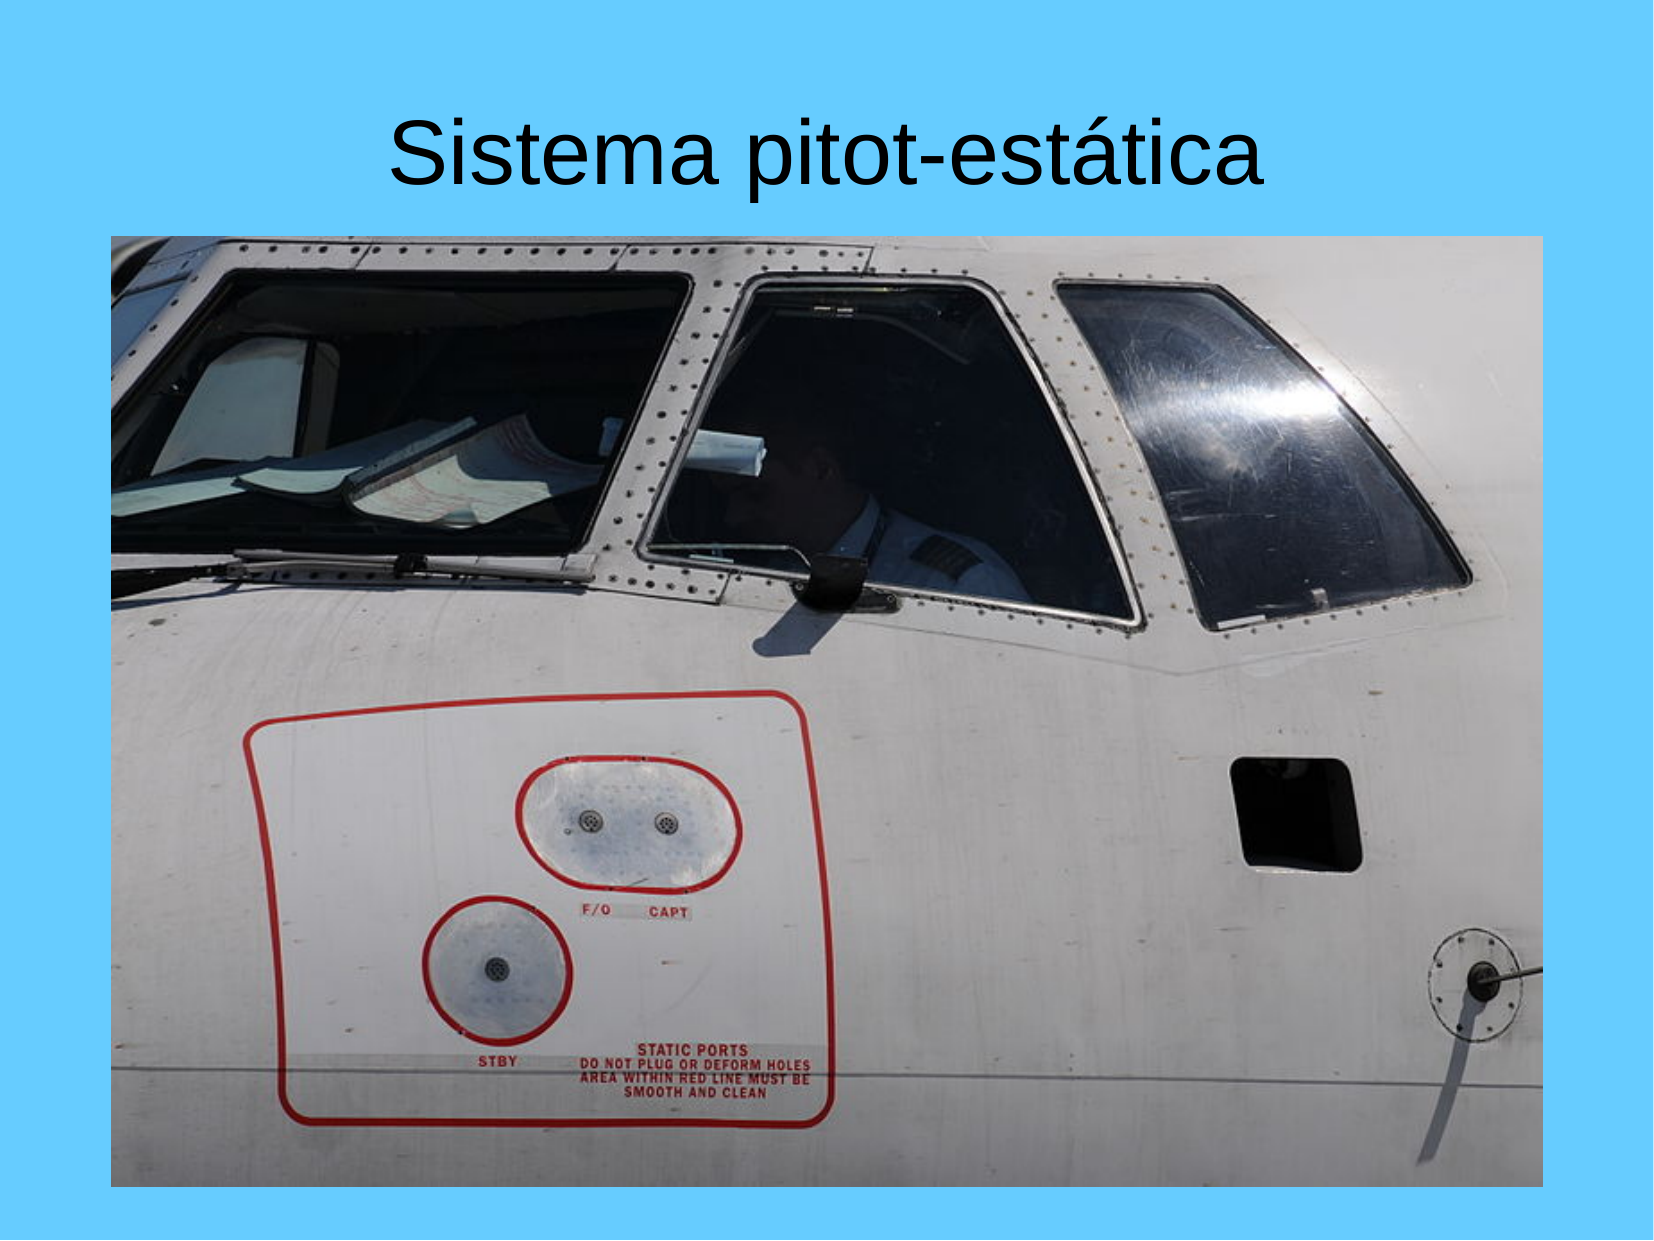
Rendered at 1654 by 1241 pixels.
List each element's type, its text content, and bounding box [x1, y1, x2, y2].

picture [111, 236, 1543, 1187]
title Sistema pitot-estática [82, 49, 1571, 257]
